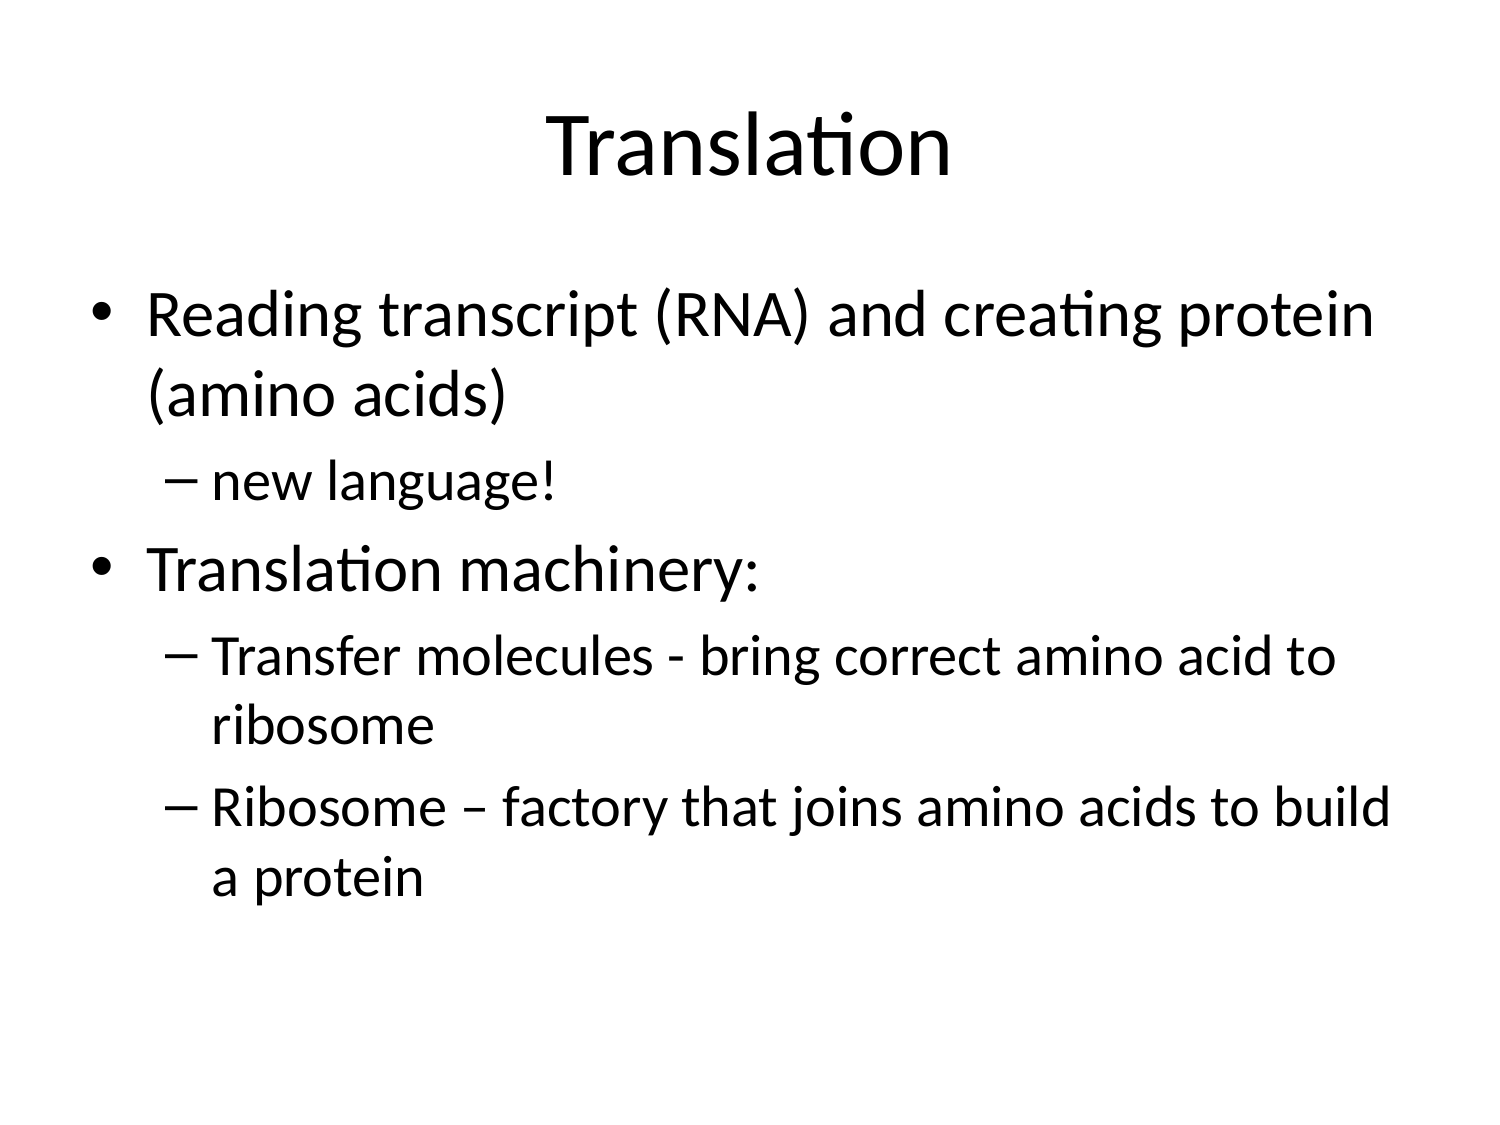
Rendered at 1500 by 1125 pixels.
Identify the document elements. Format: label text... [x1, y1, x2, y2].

list Reading transcript (RNA) and creating protein (amino acids) new language! Translation machinery: Transfer molecules - bring correct amino acid to ribosome Ribosome – factory that joins amino acids to build a protein [75, 262, 1425, 1005]
title Translation [75, 45, 1425, 233]
